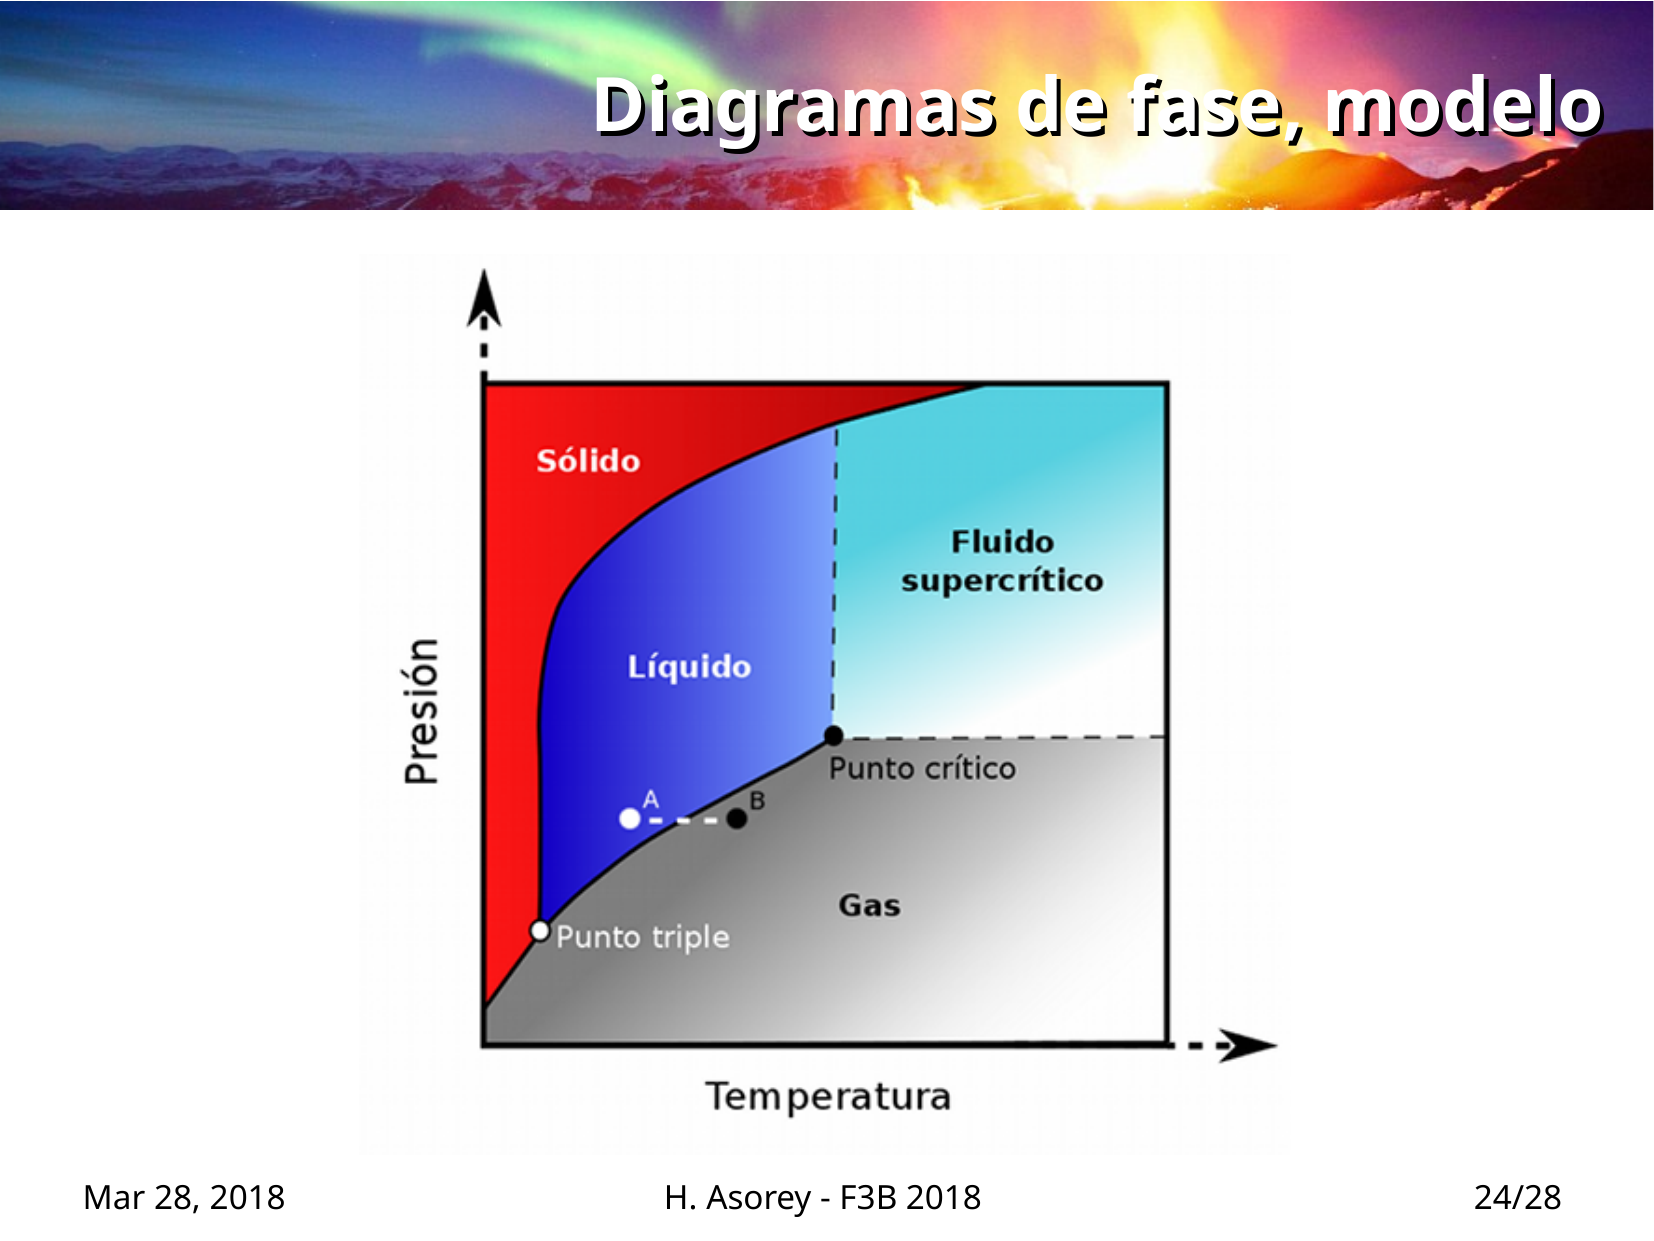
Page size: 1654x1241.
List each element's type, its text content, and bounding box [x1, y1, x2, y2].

title Diagramas de fase, modelo [45, 15, 1606, 191]
picture [359, 254, 1291, 1156]
picture [0, 1, 1654, 210]
